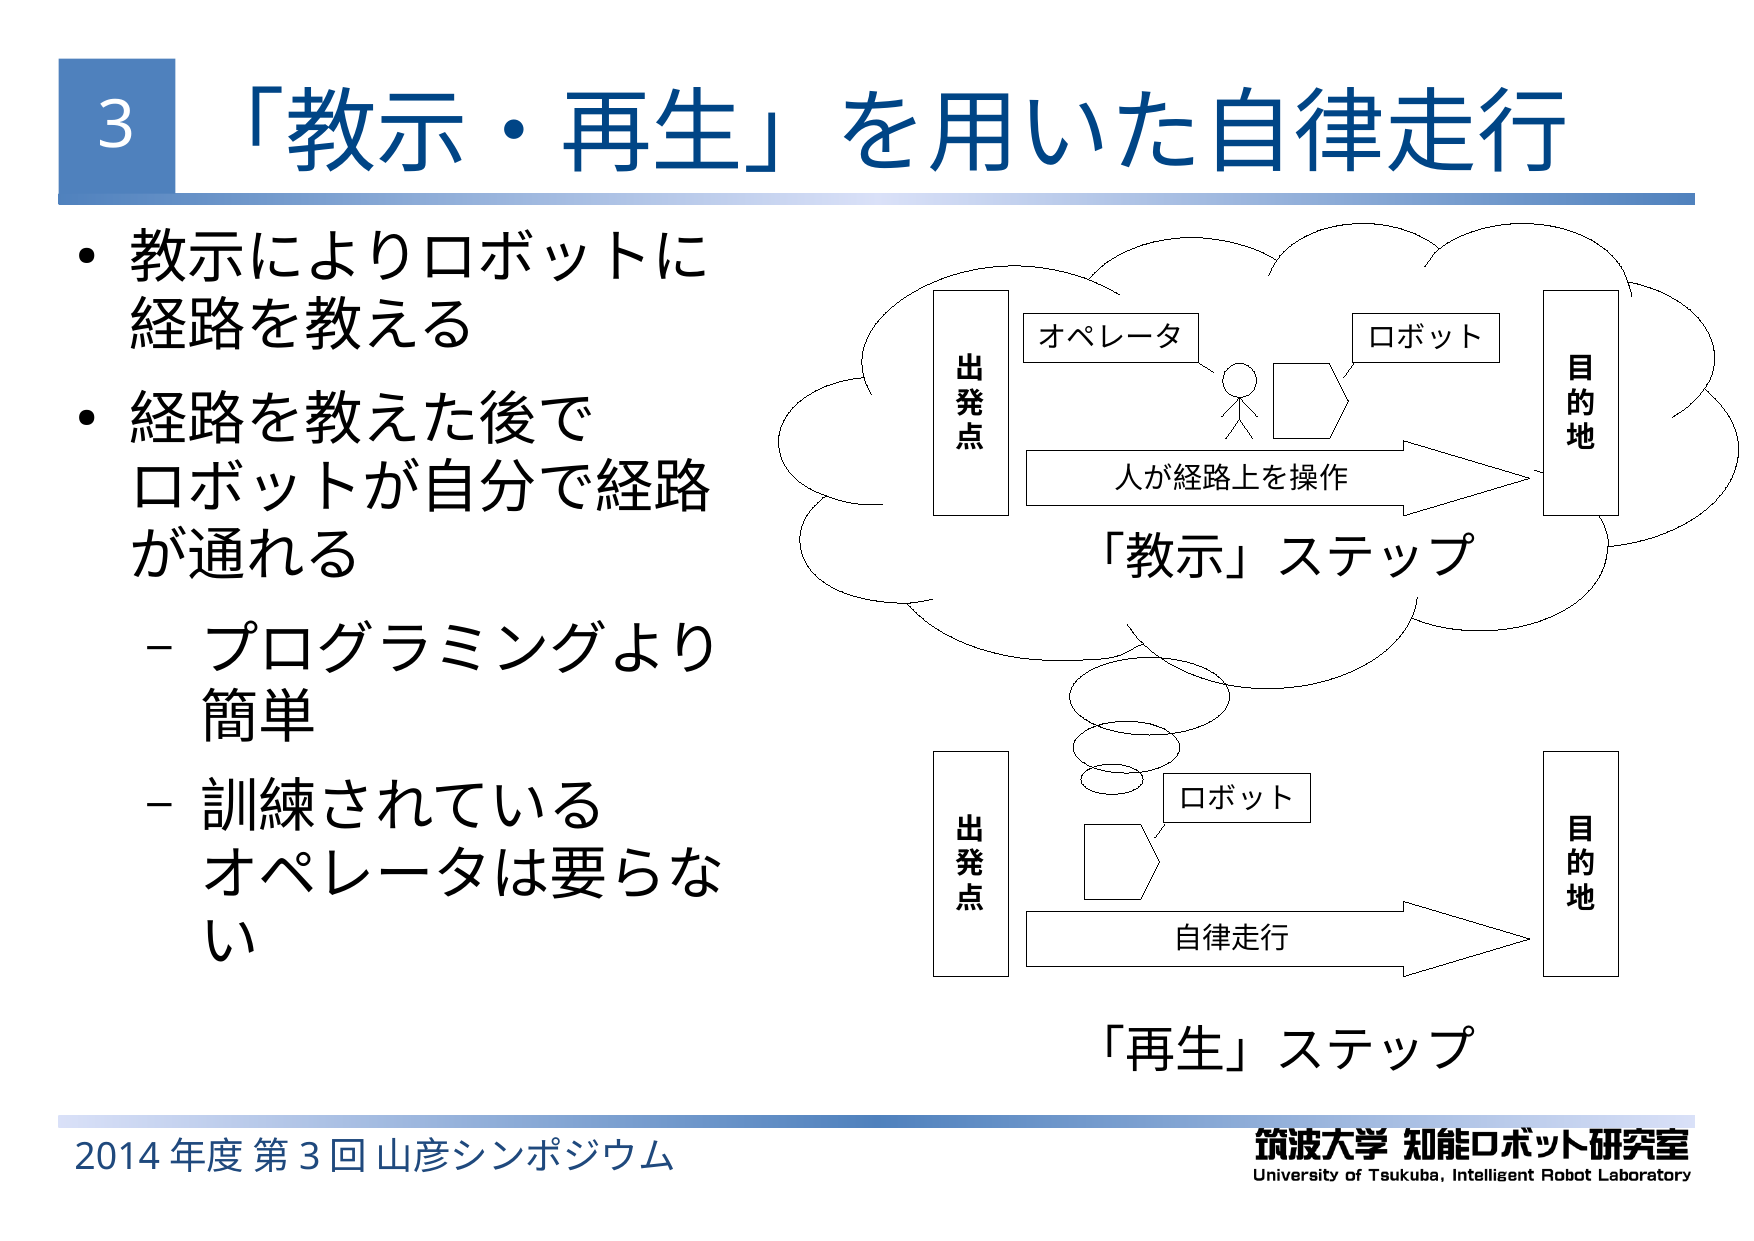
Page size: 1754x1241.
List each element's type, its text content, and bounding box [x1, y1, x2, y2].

list 教示によりロボットに経路を教える 経路を教えた後で ロボットが自分で経路が通れる プログラミングより簡単 訓練されている オペレータは要らない [58, 223, 764, 1094]
picture [1252, 1127, 1691, 1182]
text_box 「再生」ステップ [1028, 1013, 1524, 1097]
text_box ロボット [1352, 313, 1500, 363]
text_box ロボット [1163, 773, 1311, 823]
text_box 自律走行 [1026, 901, 1530, 977]
text_box 出 発 点 [933, 751, 1009, 977]
text_box 人が経路上を操作 [1026, 440, 1530, 516]
text_box 目 的 地 [1543, 751, 1619, 977]
title 「教示・再生」を用いた自律走行 [193, 61, 1651, 205]
text_box オペレータ [1023, 313, 1199, 363]
text_box 目 的 地 [1543, 290, 1619, 516]
text_box 出 発 点 [933, 290, 1009, 516]
text_box 「教示」ステップ [1061, 520, 1491, 595]
